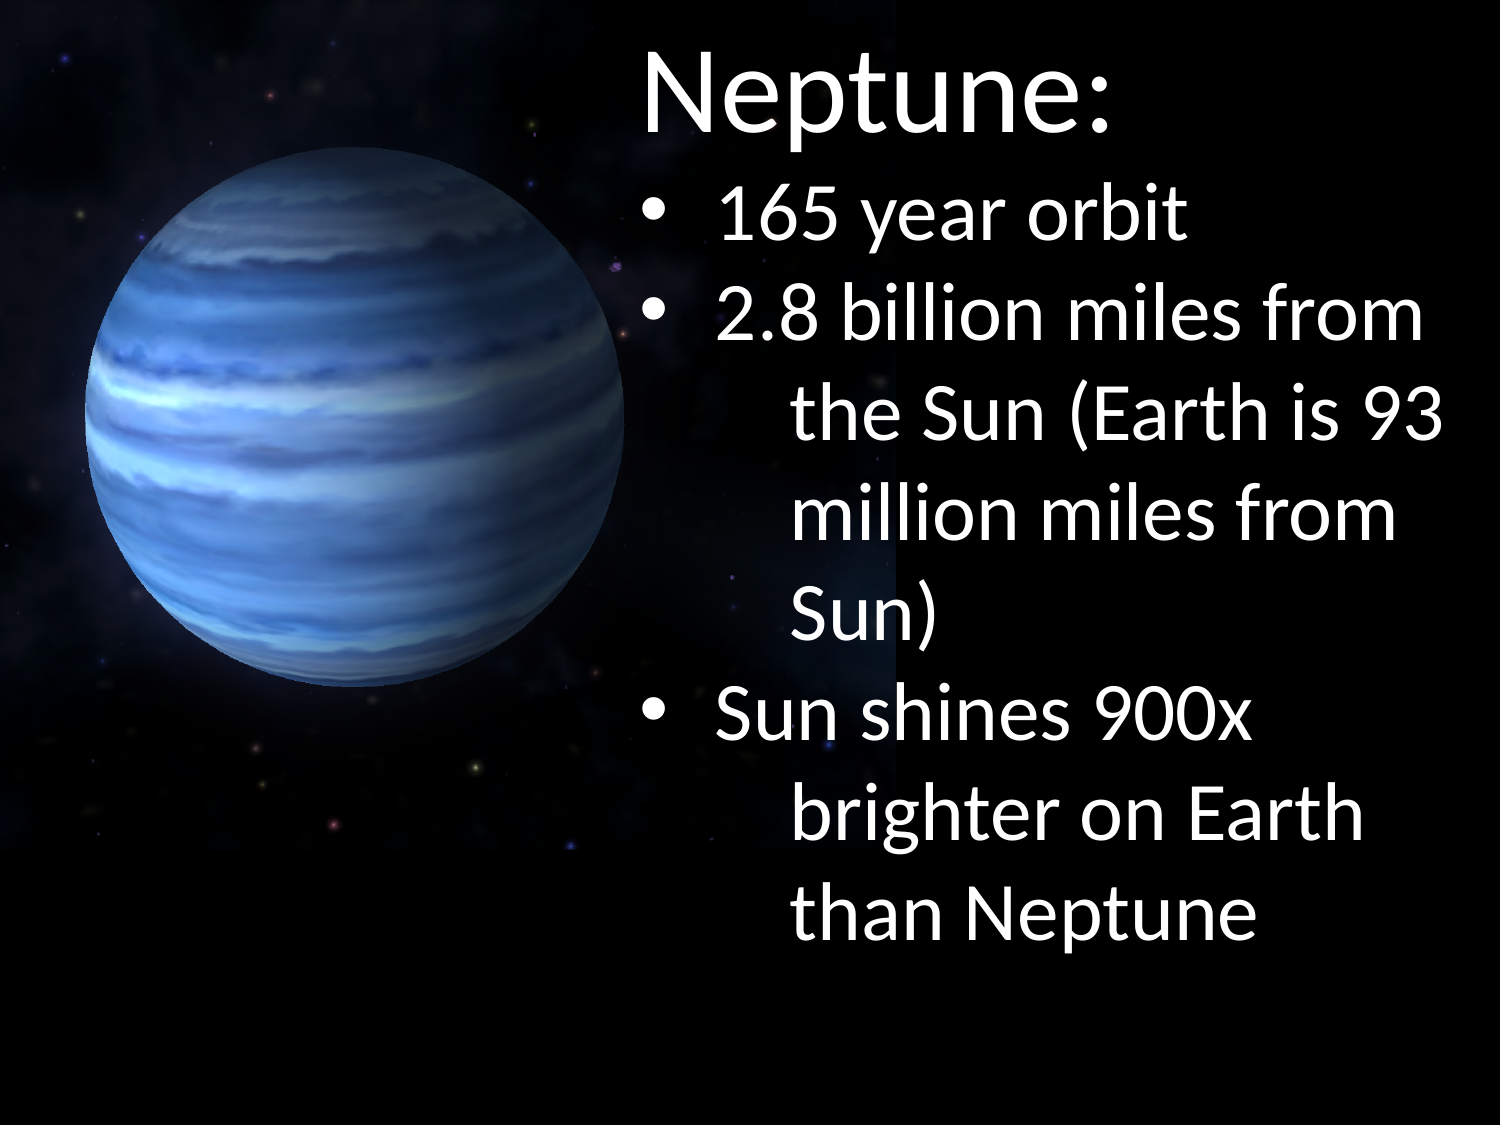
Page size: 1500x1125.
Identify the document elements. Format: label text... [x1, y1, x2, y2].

text_box Neptune: 165 year orbit 2.8 billion miles from the Sun (Earth is 93 million miles from Sun) Sun shines 900x brighter on Earth than Neptune [624, 0, 1500, 1046]
picture [0, 0, 624, 850]
